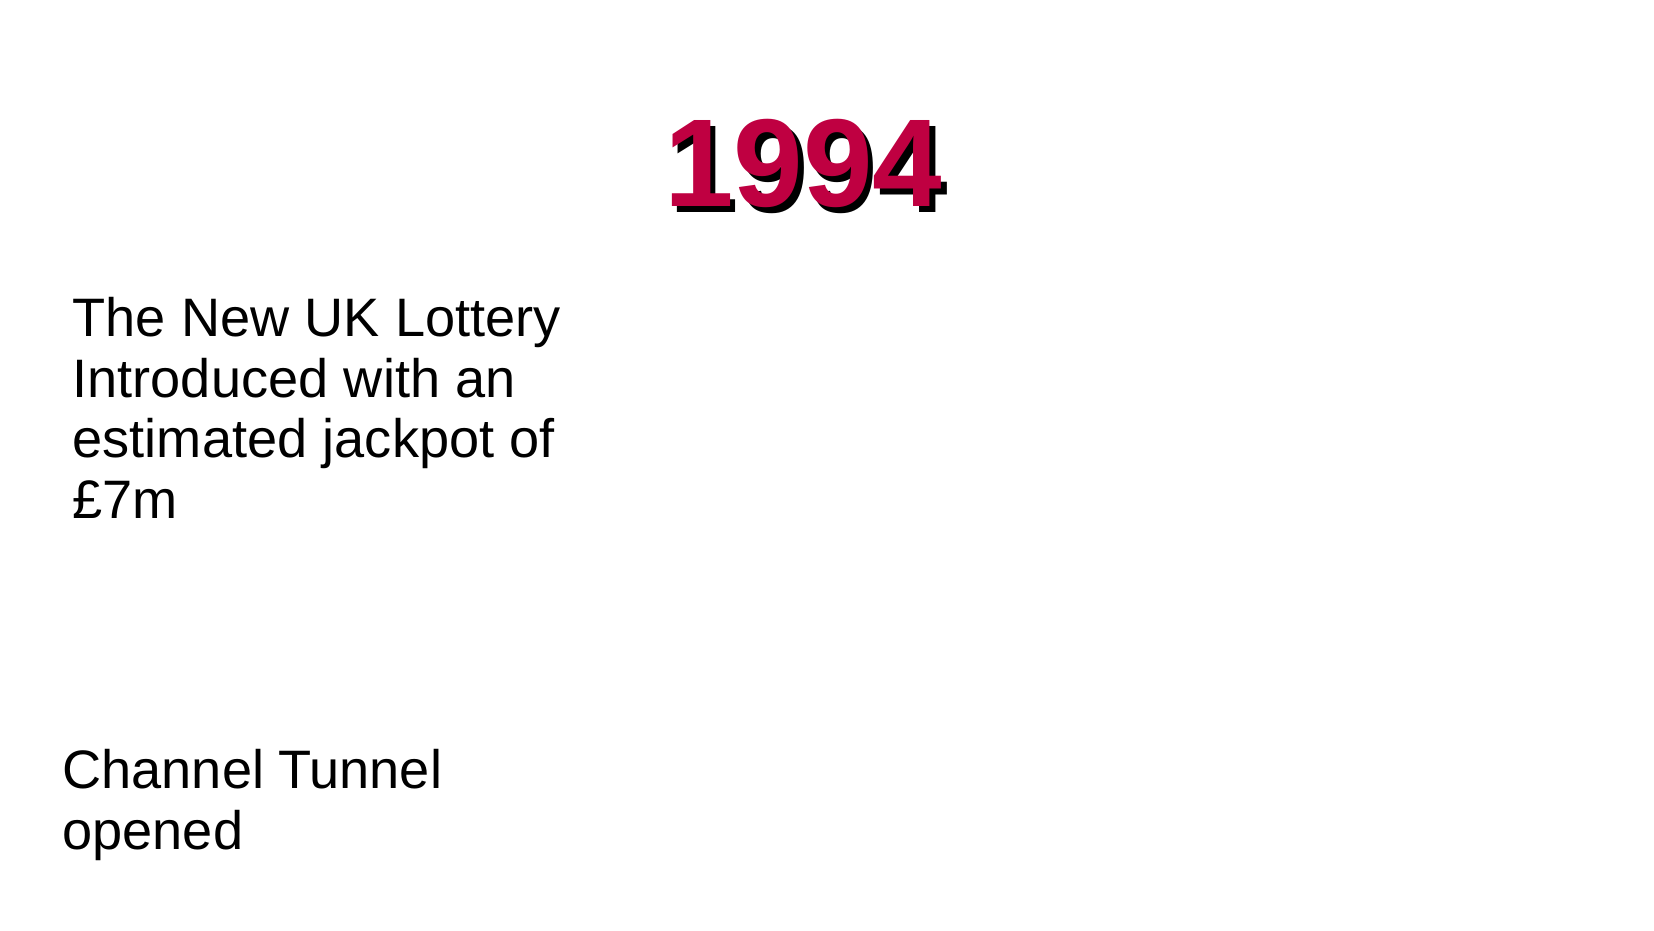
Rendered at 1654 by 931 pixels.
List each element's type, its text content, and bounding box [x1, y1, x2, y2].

text_box Channel Tunnel opened [47, 732, 473, 875]
text_box 1994 [649, 86, 993, 272]
text_box The New UK Lottery Introduced with an estimated jackpot of £7m [57, 280, 686, 538]
